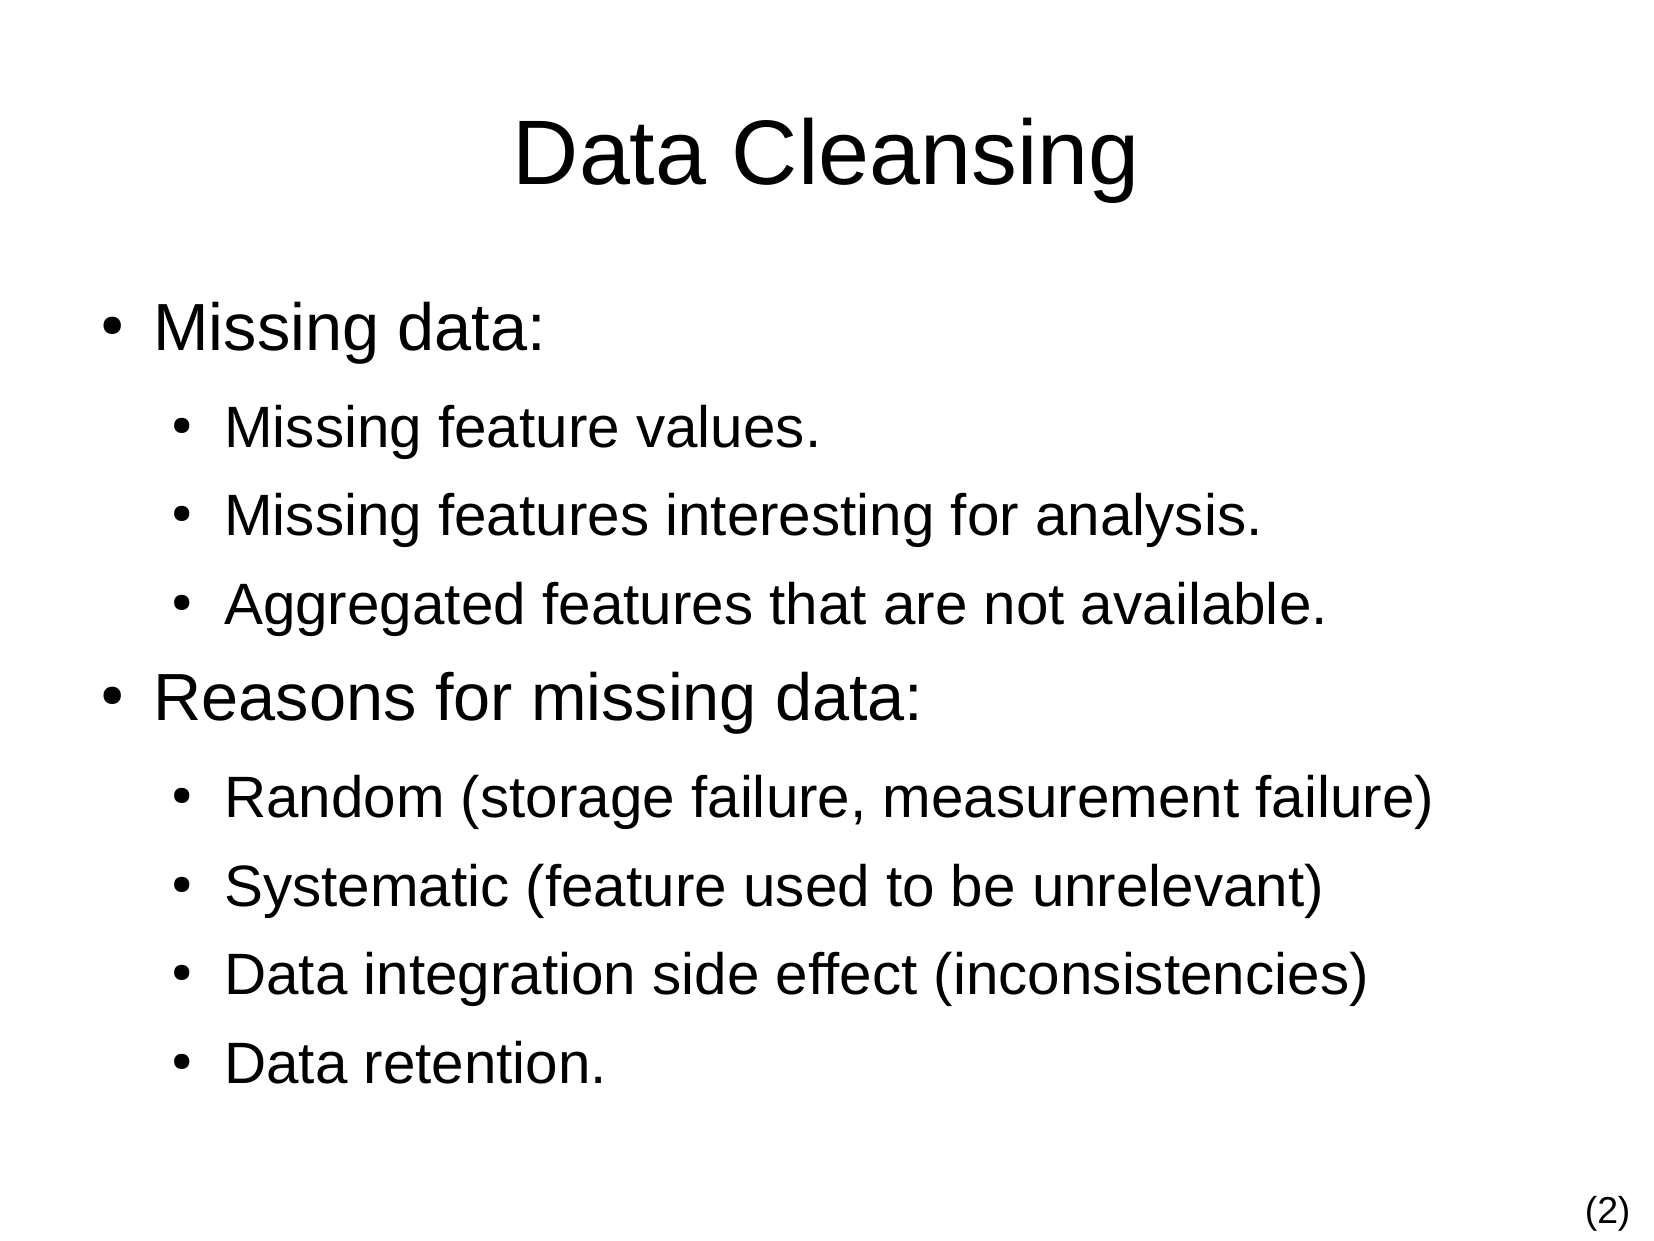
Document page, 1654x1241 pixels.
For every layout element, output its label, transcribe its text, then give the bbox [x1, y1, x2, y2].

list Missing data: Missing feature values. Missing features interesting for analysis. Aggregated features that are not available. Reasons for missing data: Random (storage failure, measurement failure) Systematic (feature used to be unrelevant) Data integration side effect (inconsistencies) Data retention. [82, 290, 1571, 1109]
text_box (2) [1570, 1181, 1646, 1239]
title Data Cleansing [82, 56, 1571, 250]
